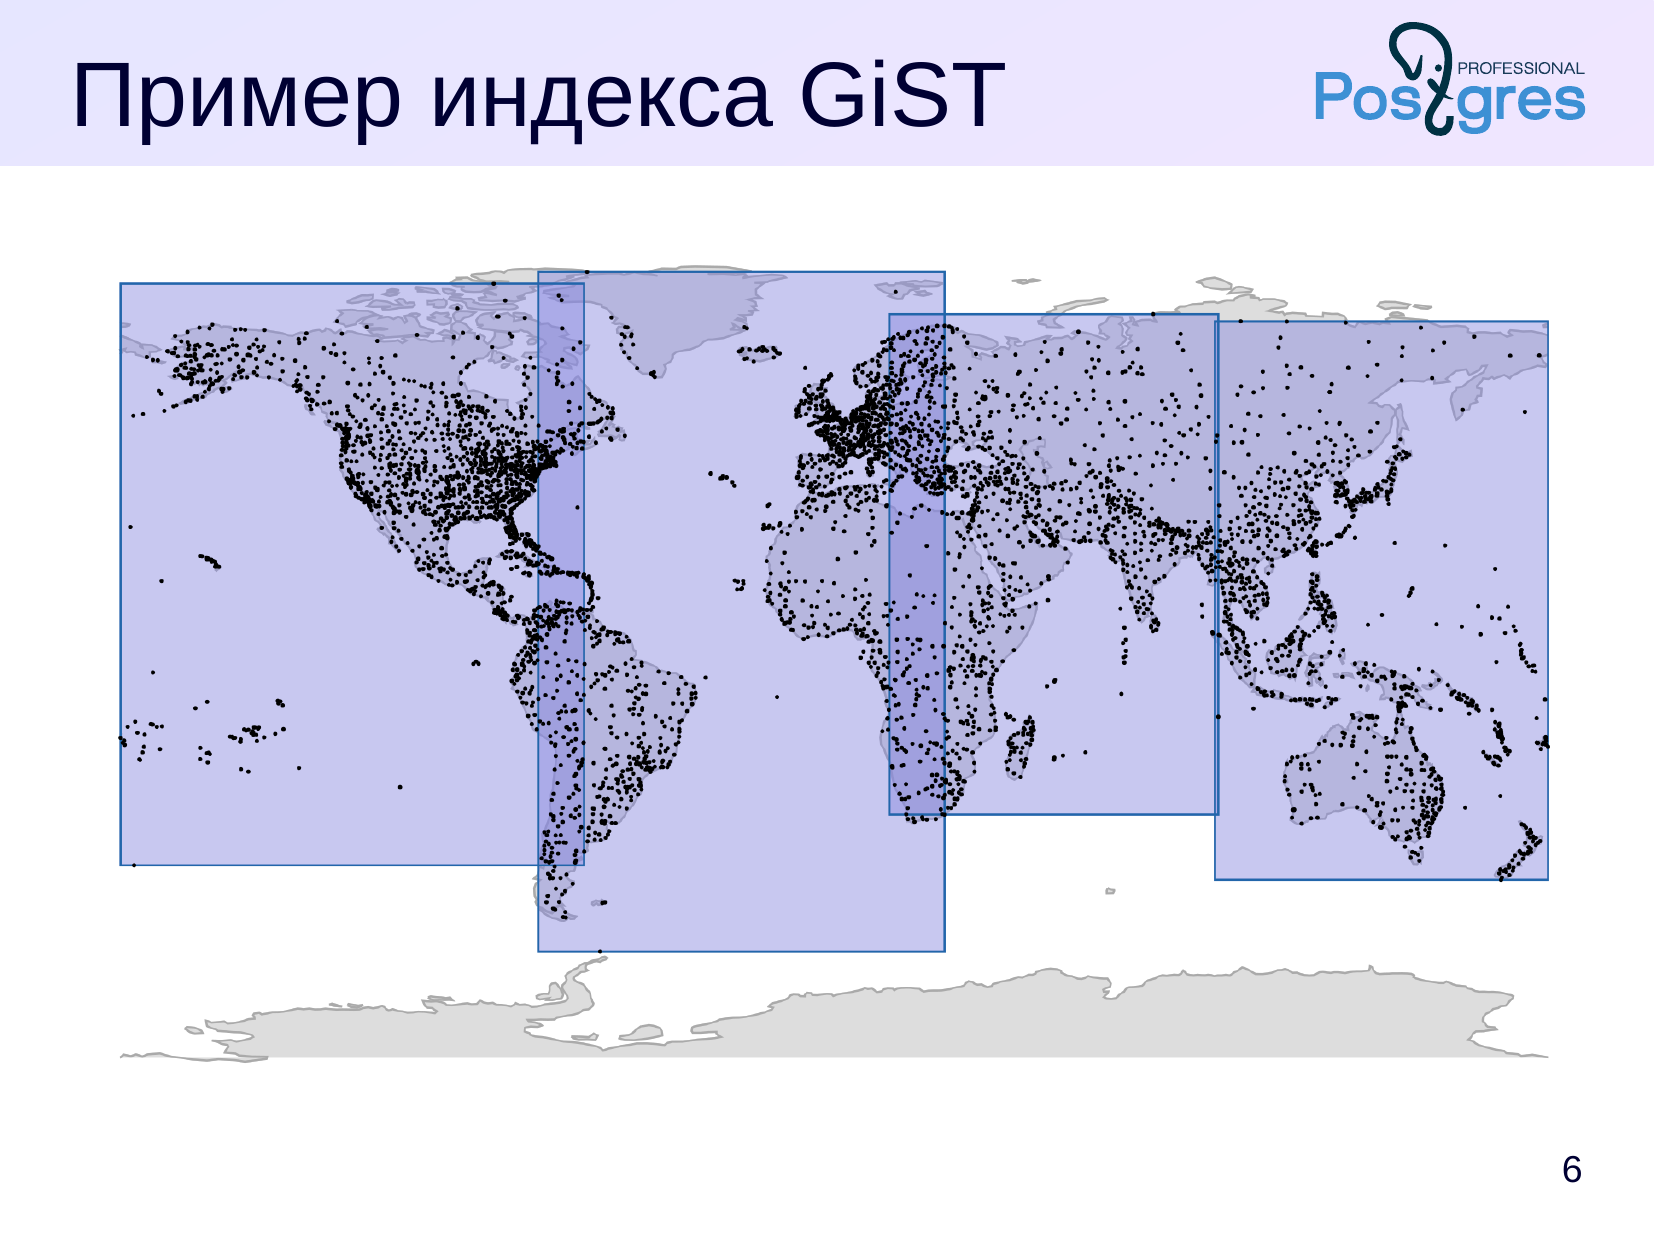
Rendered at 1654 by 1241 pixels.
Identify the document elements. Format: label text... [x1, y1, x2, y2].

title Пример индекса GiST [70, 43, 1261, 151]
picture [70, 200, 1607, 1123]
